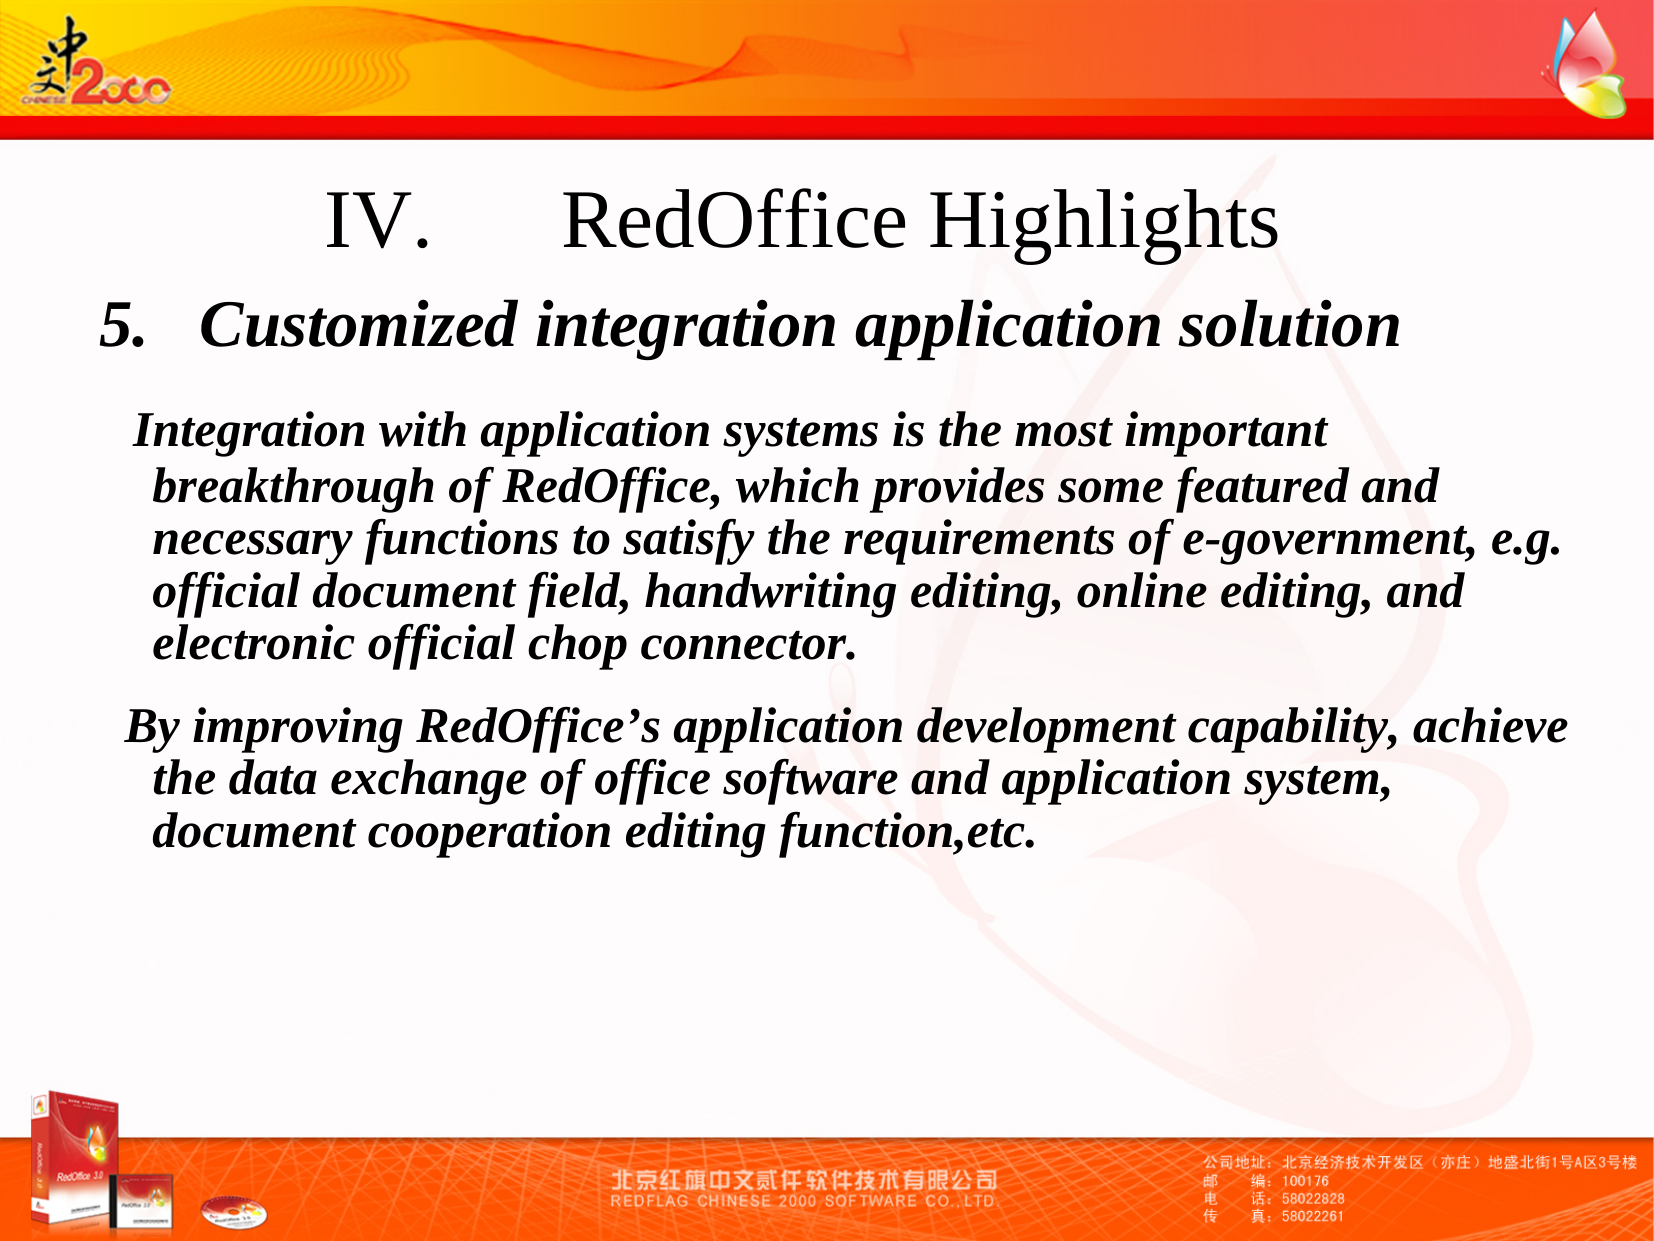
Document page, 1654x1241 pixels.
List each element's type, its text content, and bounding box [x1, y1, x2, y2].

list 5. Customized integration application solution Integration with application systems is the most important breakthrough of RedOffice, which provides some featured and necessary functions to satisfy the requirements of e-government, e.g. official document field, handwriting editing, online editing, and electronic official chop connector. By improving RedOffice’s application development capability, achieve the data exchange of office software and application system, document cooperation editing function,etc. [82, 290, 1571, 1016]
title IV. RedOffice Highlights [59, 173, 1548, 270]
picture [0, 0, 1654, 1241]
